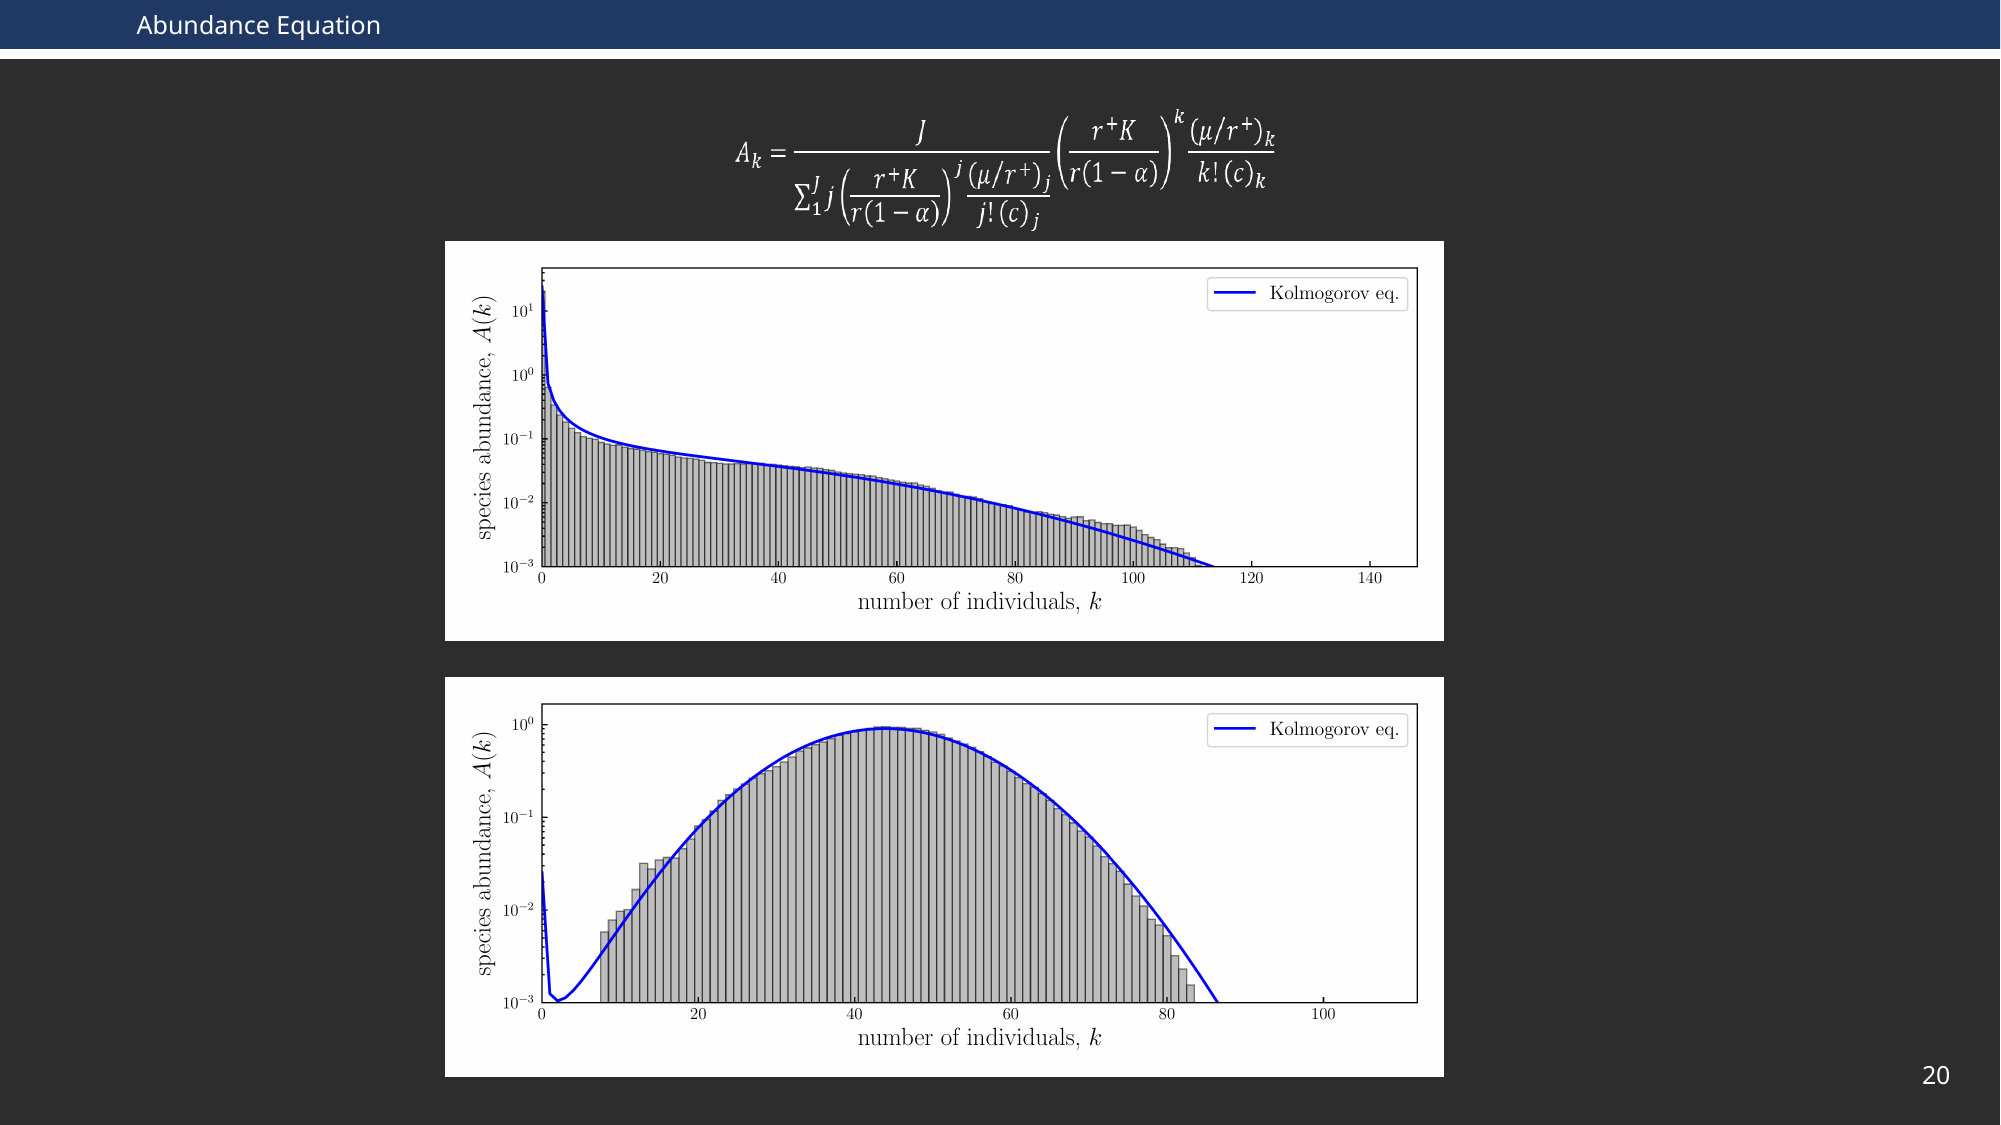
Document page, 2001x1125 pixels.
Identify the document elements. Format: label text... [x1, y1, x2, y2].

picture [445, 241, 1444, 641]
list [332, 50, 1678, 308]
picture [445, 677, 1444, 1077]
footer Abundance Equation [0, 0, 519, 51]
slide_number <number> [1515, 1046, 1966, 1107]
